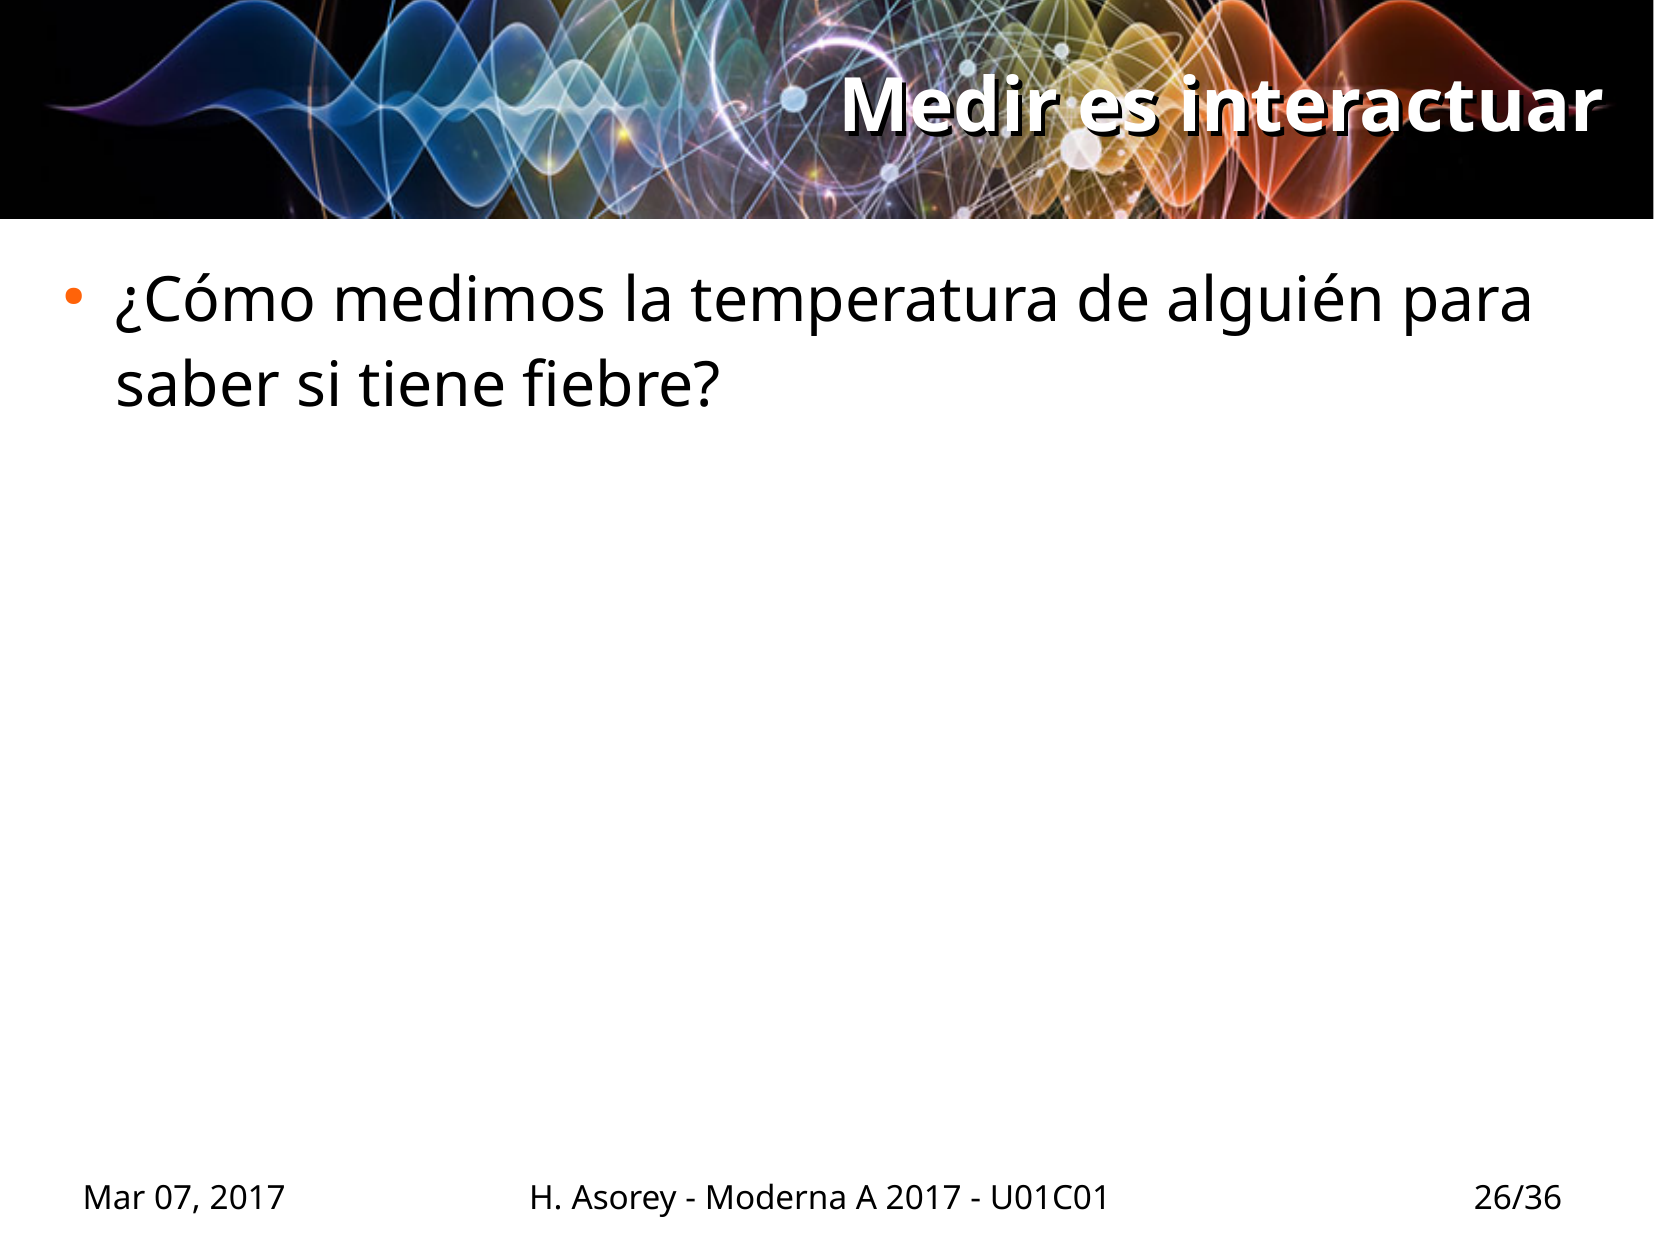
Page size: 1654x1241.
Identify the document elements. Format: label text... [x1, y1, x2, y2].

list ¿Cómo medimos la temperatura de alguién para saber si tiene fiebre? [45, 255, 1606, 1156]
picture [0, 0, 1654, 219]
title Medir es interactuar [45, 15, 1606, 191]
